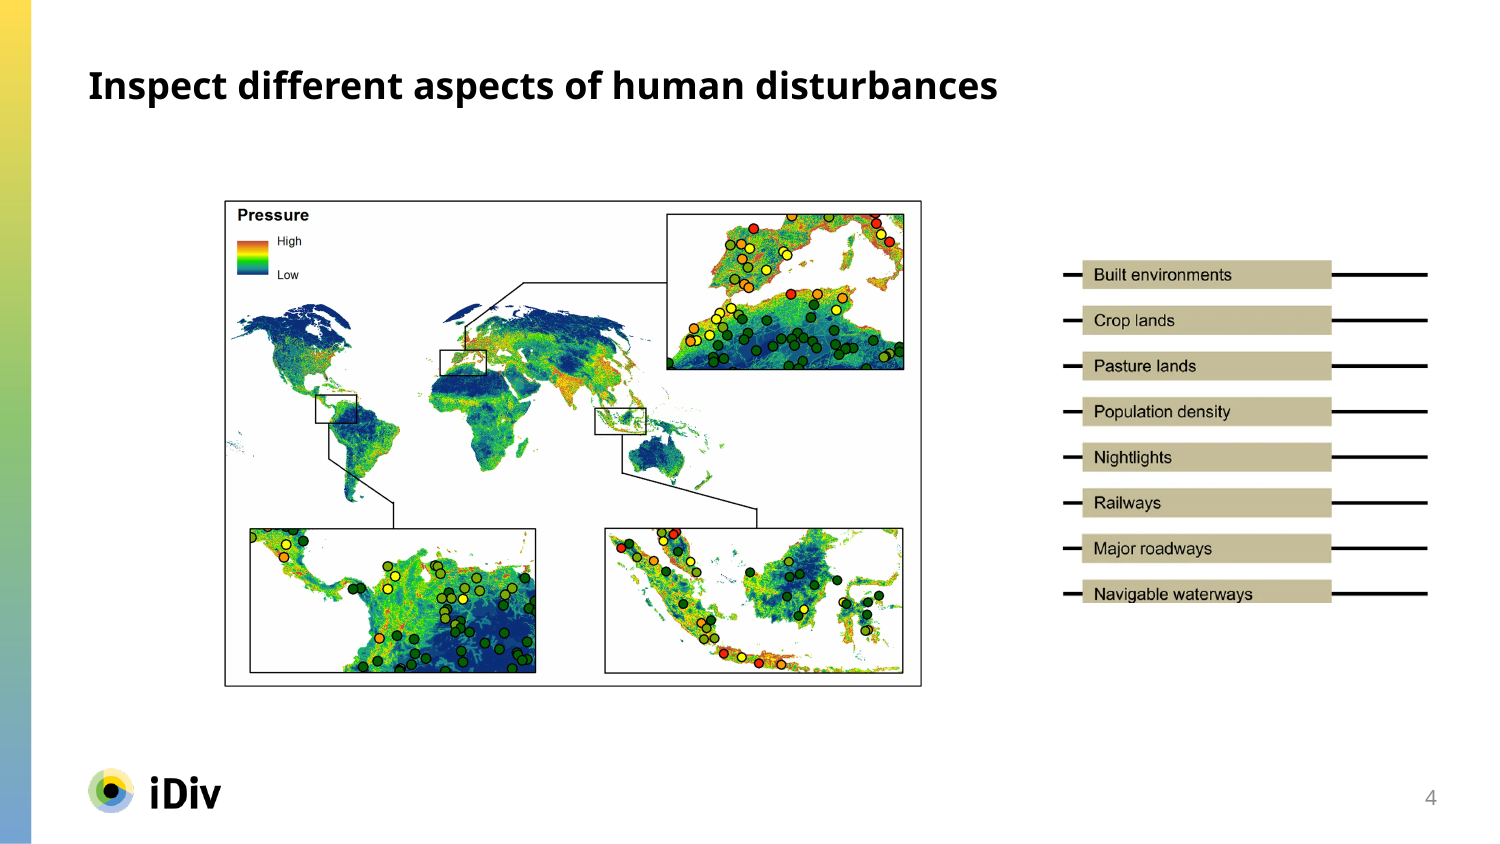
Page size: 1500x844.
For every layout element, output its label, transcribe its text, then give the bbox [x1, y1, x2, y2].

list Inspect different aspects of human disturbances [88, 61, 1437, 157]
slide_number <number> [1240, 767, 1437, 813]
picture [0, 0, 1500, 844]
